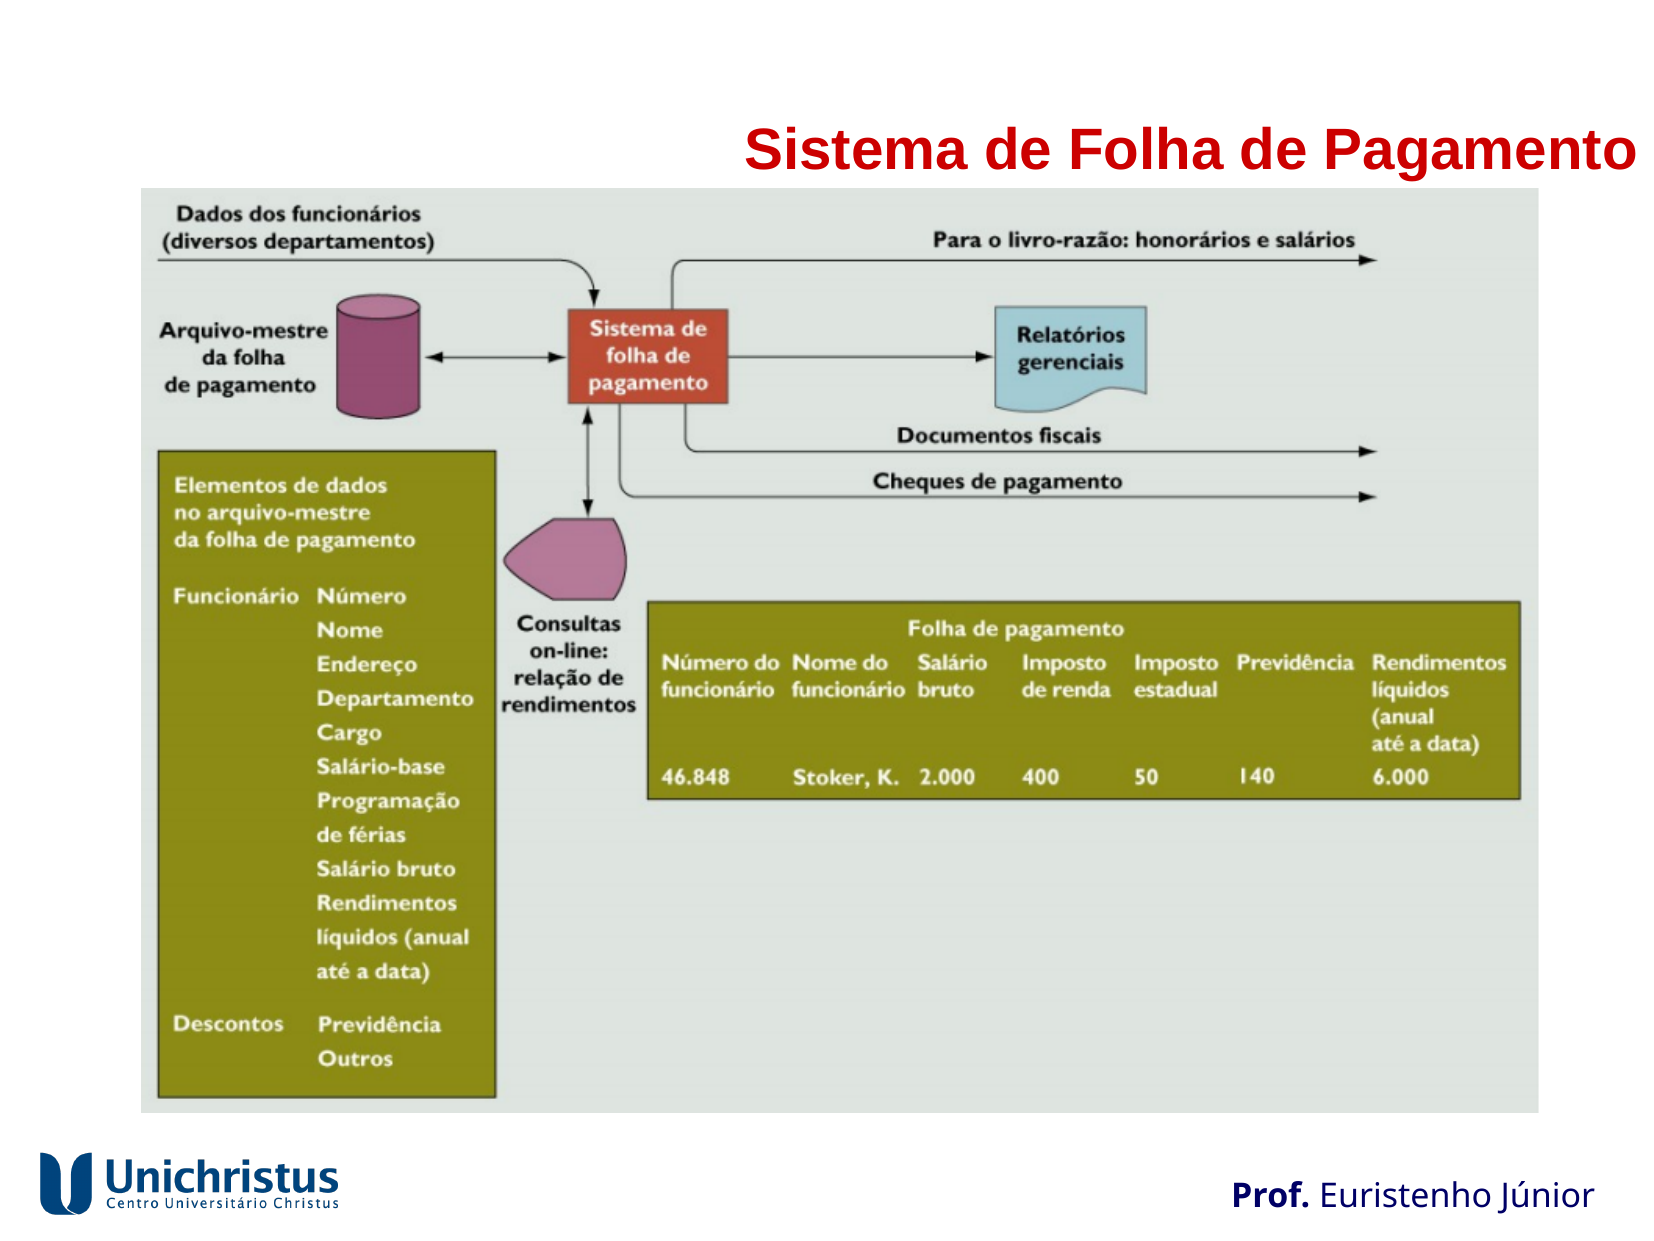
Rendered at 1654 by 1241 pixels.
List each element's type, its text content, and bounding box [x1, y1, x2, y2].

picture [35, 1149, 343, 1217]
text_box Prof. Euristenho Júnior [1216, 1163, 1654, 1224]
text_box Sistema de Folha de Pagamento [729, 109, 1654, 189]
picture [141, 188, 1542, 1113]
